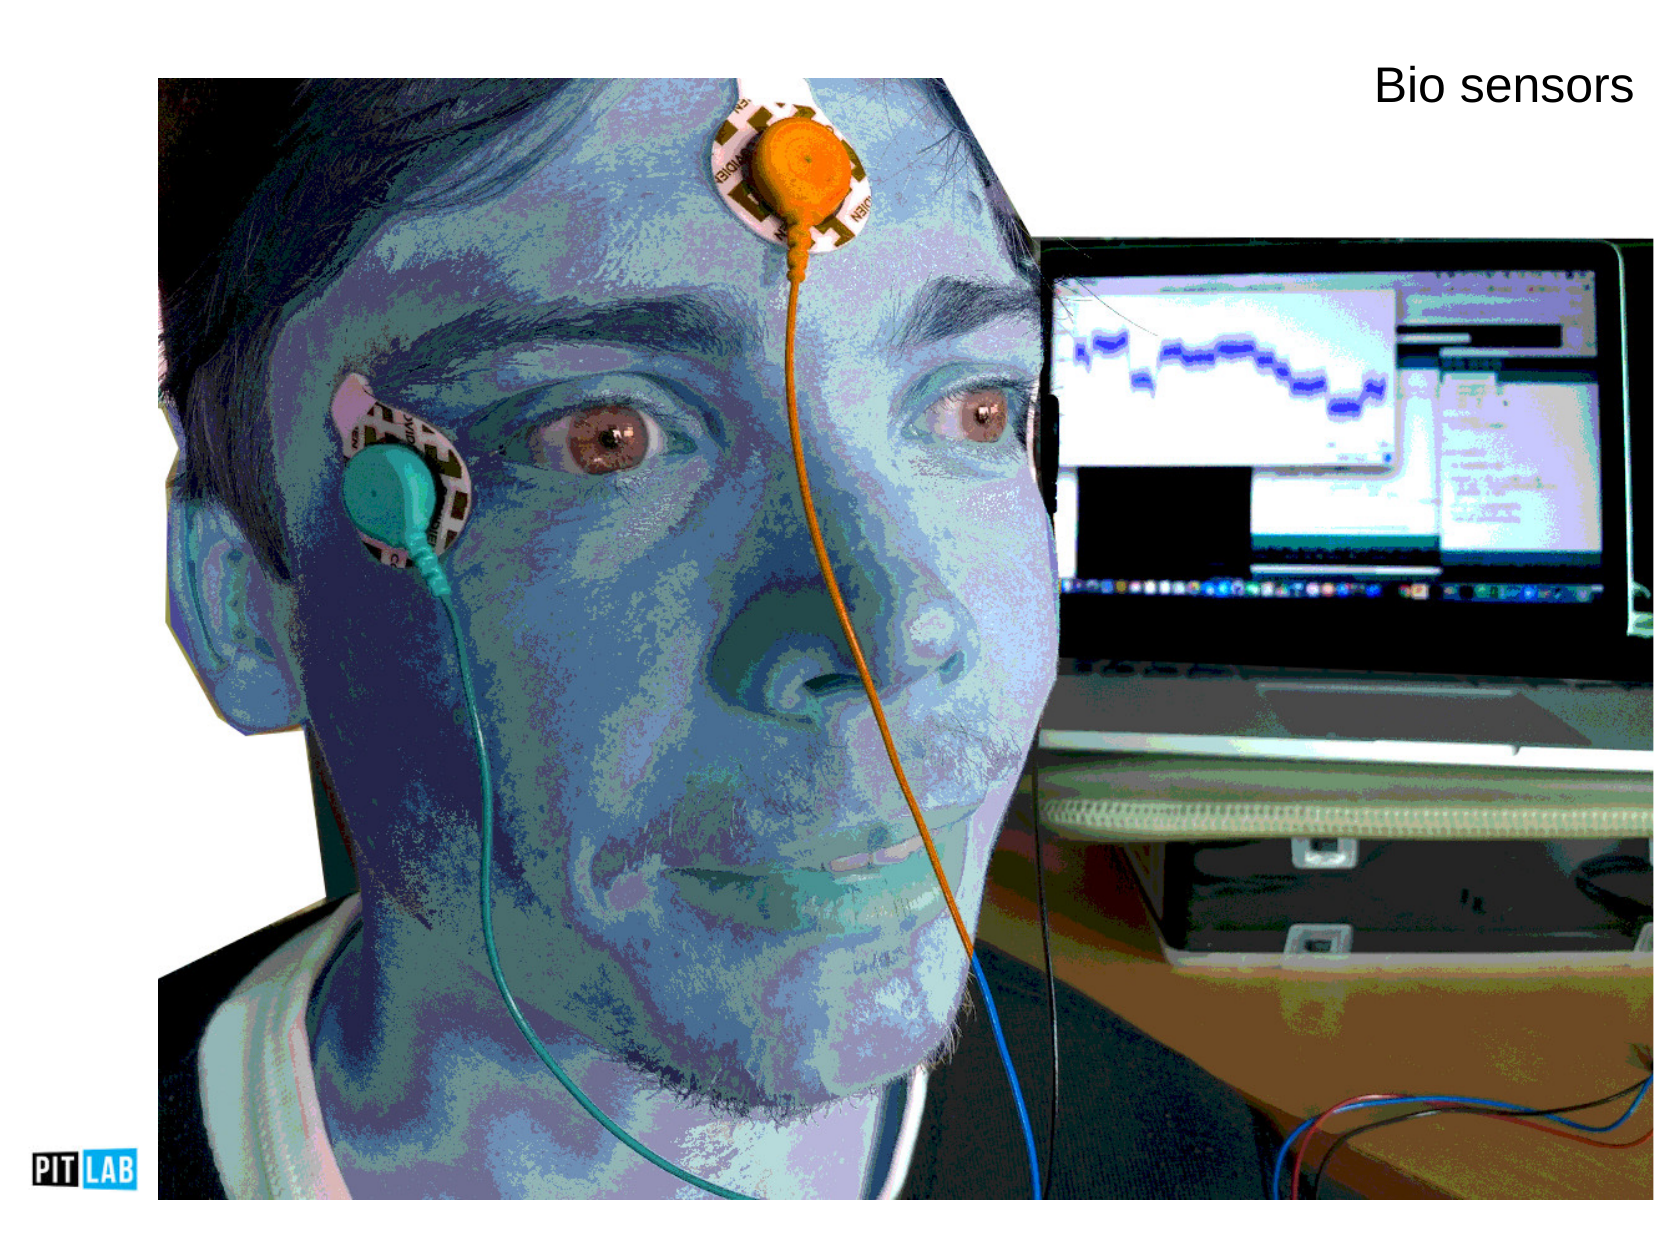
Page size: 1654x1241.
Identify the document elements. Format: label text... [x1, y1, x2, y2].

title Bio sensors [82, 49, 1636, 121]
picture [4, 78, 1654, 1216]
